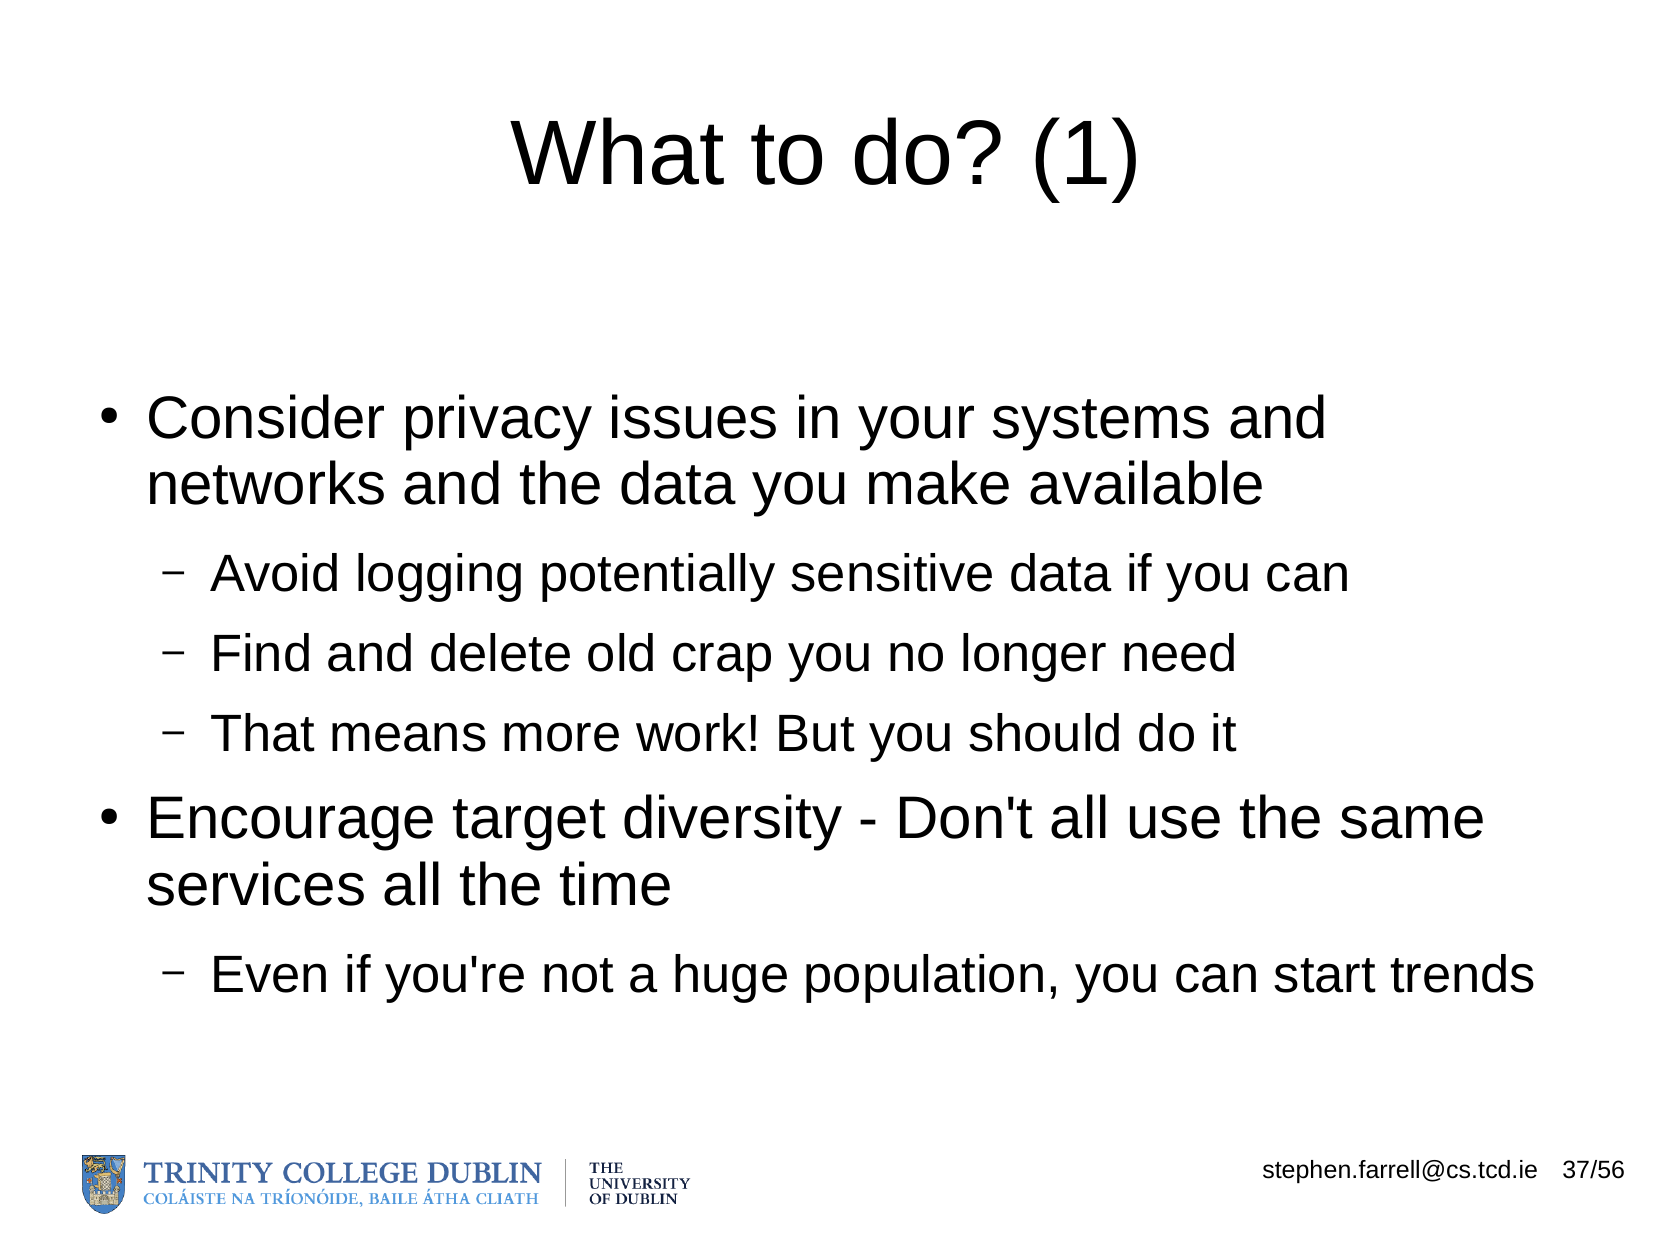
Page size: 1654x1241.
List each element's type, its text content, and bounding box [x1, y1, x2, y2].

list Consider privacy issues in your systems and networks and the data you make available Avoid logging potentially sensitive data if you can Find and delete old crap you no longer need That means more work! But you should do it Encourage target diversity - Don't all use the same services all the time Even if you're not a huge population, you can start trends [82, 290, 1571, 1010]
title What to do? (1) [82, 49, 1571, 257]
picture [82, 1155, 694, 1214]
